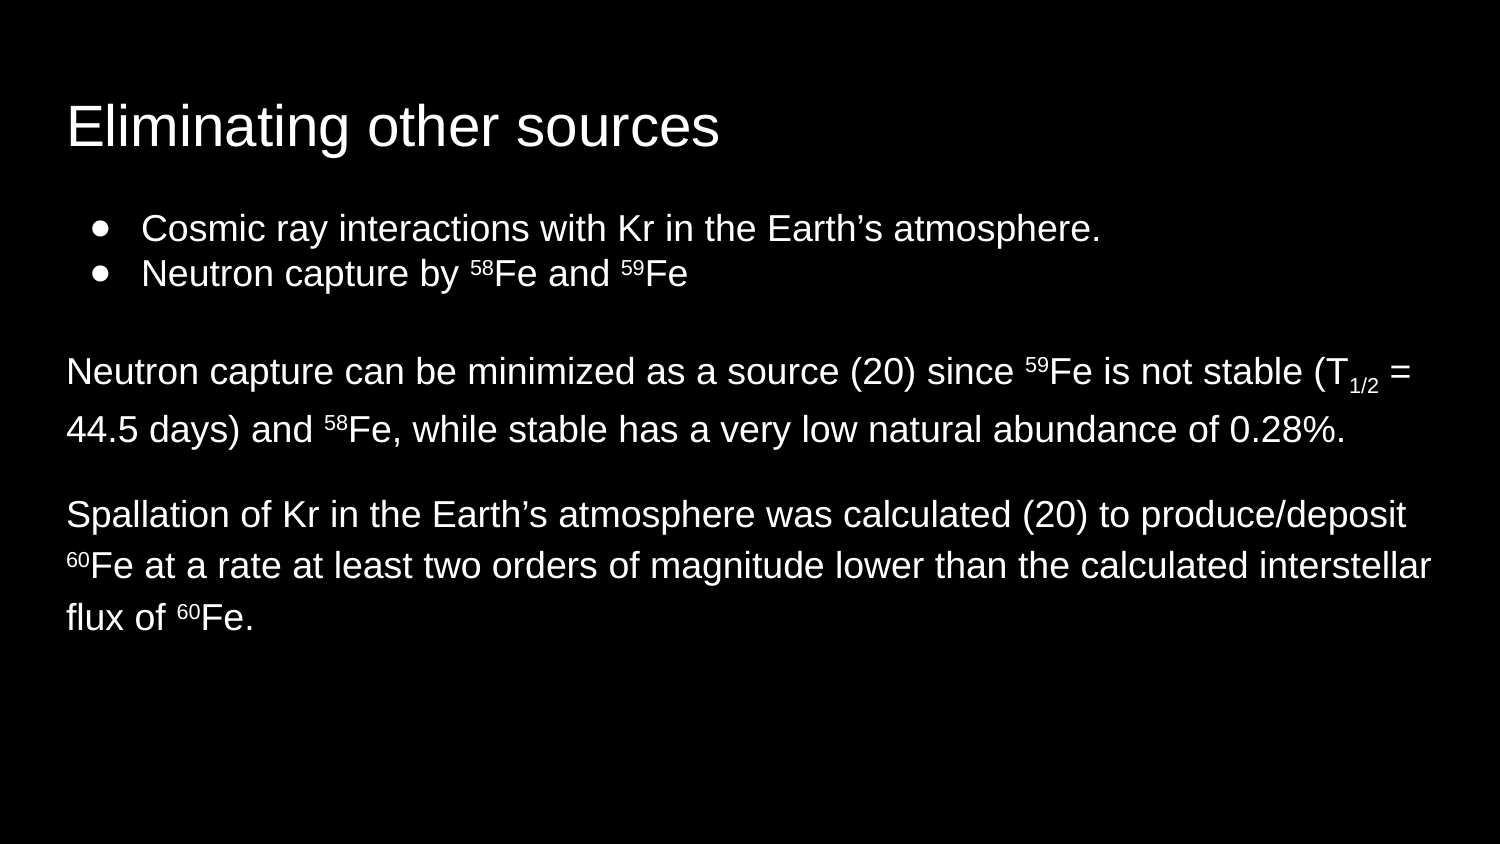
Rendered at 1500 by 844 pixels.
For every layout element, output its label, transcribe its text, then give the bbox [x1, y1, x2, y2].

title Eliminating other sources [51, 72, 1449, 167]
list Cosmic ray interactions with Kr in the Earth’s atmosphere. Neutron capture by 58Fe and 59Fe Neutron capture can be minimized as a source (20) since 59Fe is not stable (T1/2 = 44.5 days) and 58Fe, while stable has a very low natural abundance of 0.28%. Spallation of Kr in the Earth’s atmosphere was calculated (20) to produce/deposit 60Fe at a rate at least two orders of magnitude lower than the calculated interstellar flux of 60Fe. [51, 189, 1449, 750]
